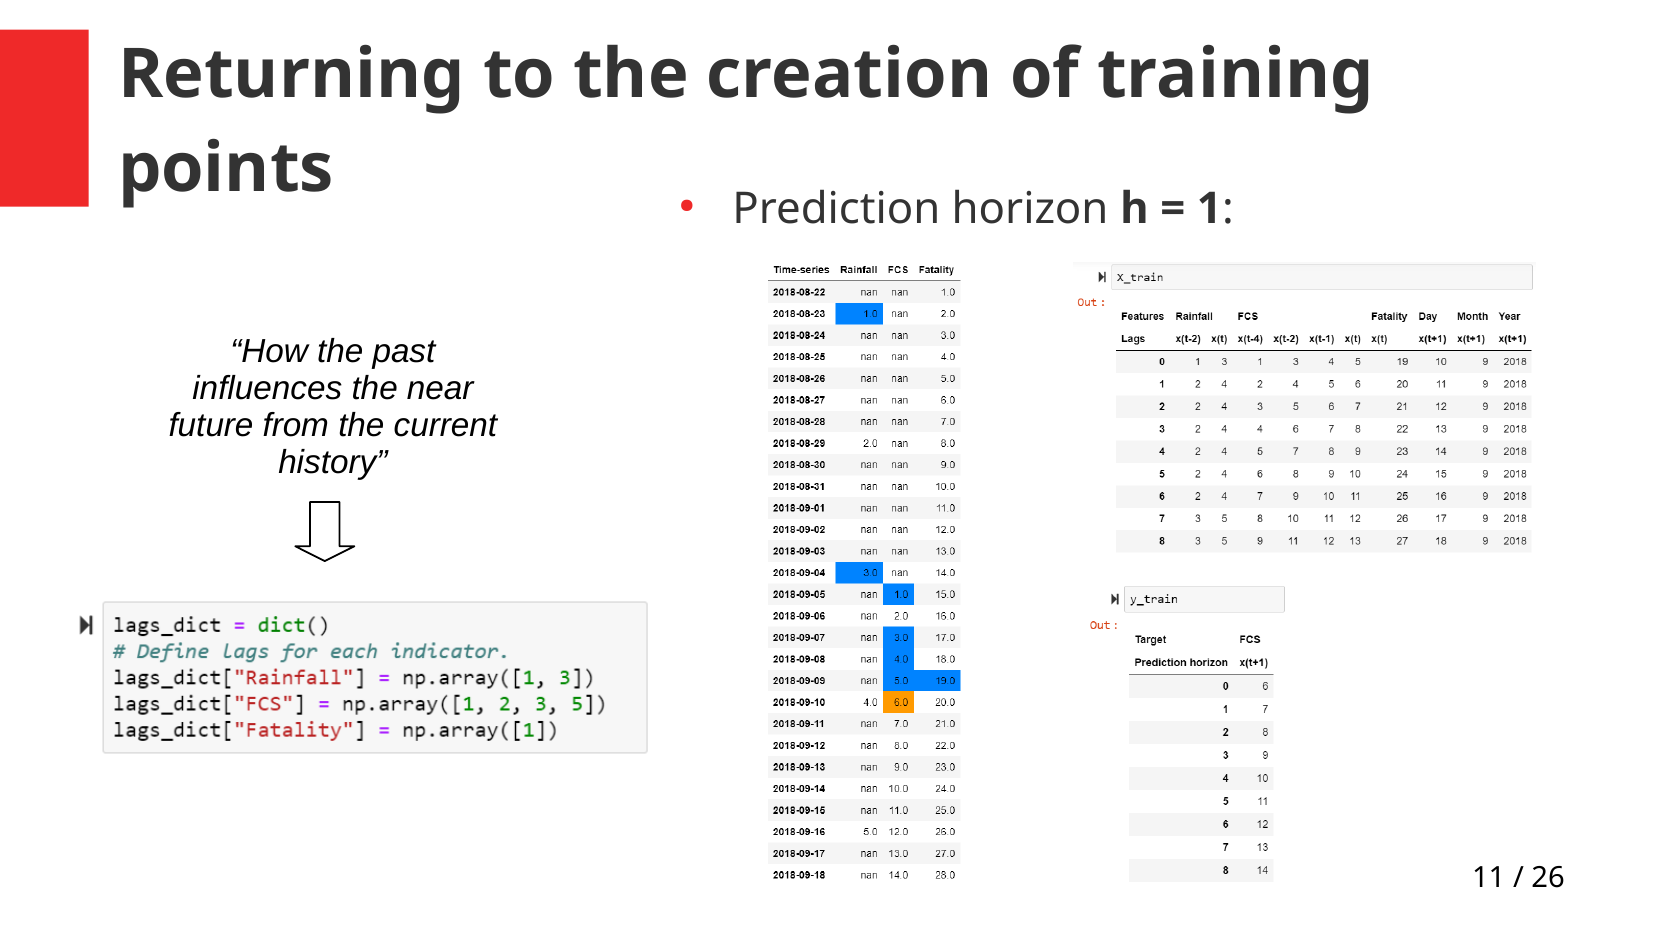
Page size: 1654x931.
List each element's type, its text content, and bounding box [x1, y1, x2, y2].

picture [1089, 582, 1288, 886]
list Prediction horizon h = 1: [661, 177, 1282, 237]
text_box “How the past influences the near future from the current history” [141, 324, 525, 401]
text_box [295, 501, 355, 562]
picture [64, 590, 657, 765]
picture [767, 265, 961, 886]
title Returning to the creation of training points [118, 24, 1595, 212]
picture [1073, 262, 1536, 562]
